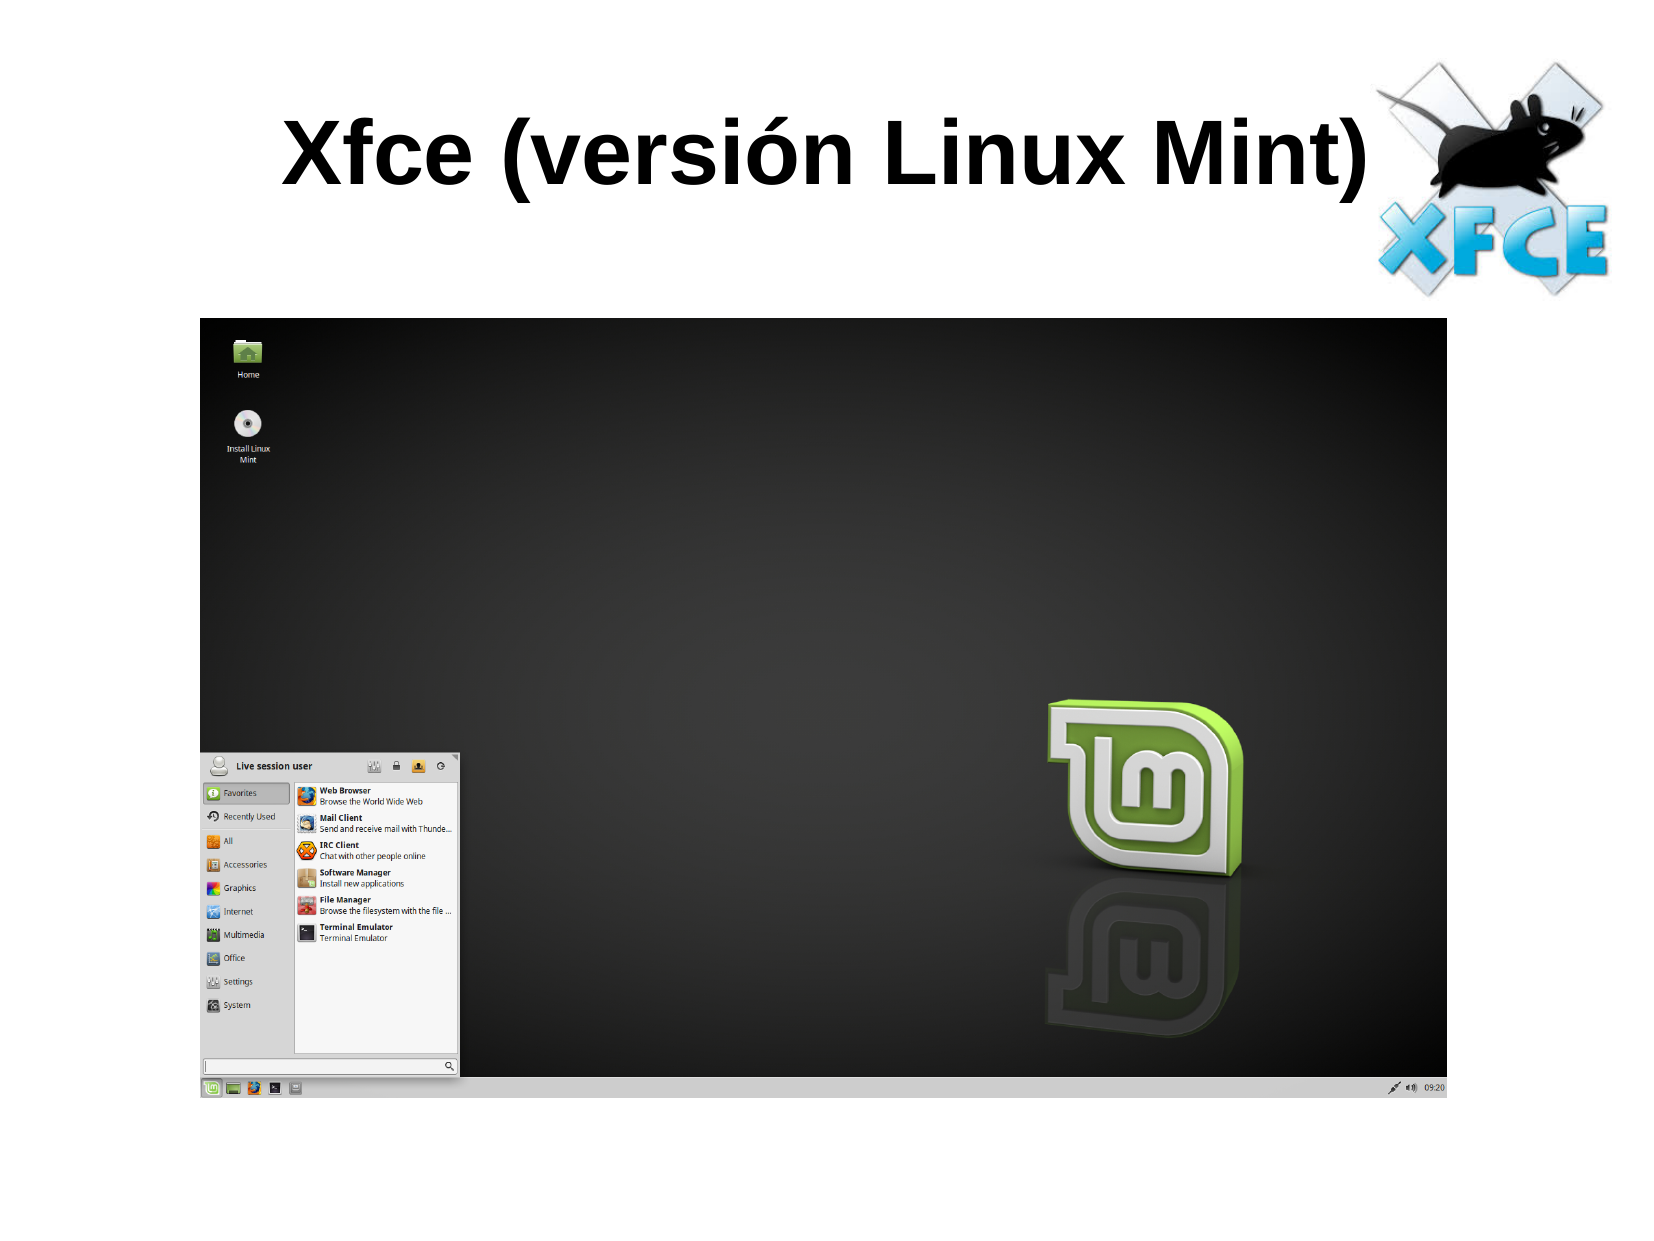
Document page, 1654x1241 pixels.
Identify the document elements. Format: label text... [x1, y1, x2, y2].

picture [1370, 58, 1613, 302]
title Xfce (versión Linux Mint) [82, 49, 1571, 257]
picture [200, 318, 1447, 1098]
